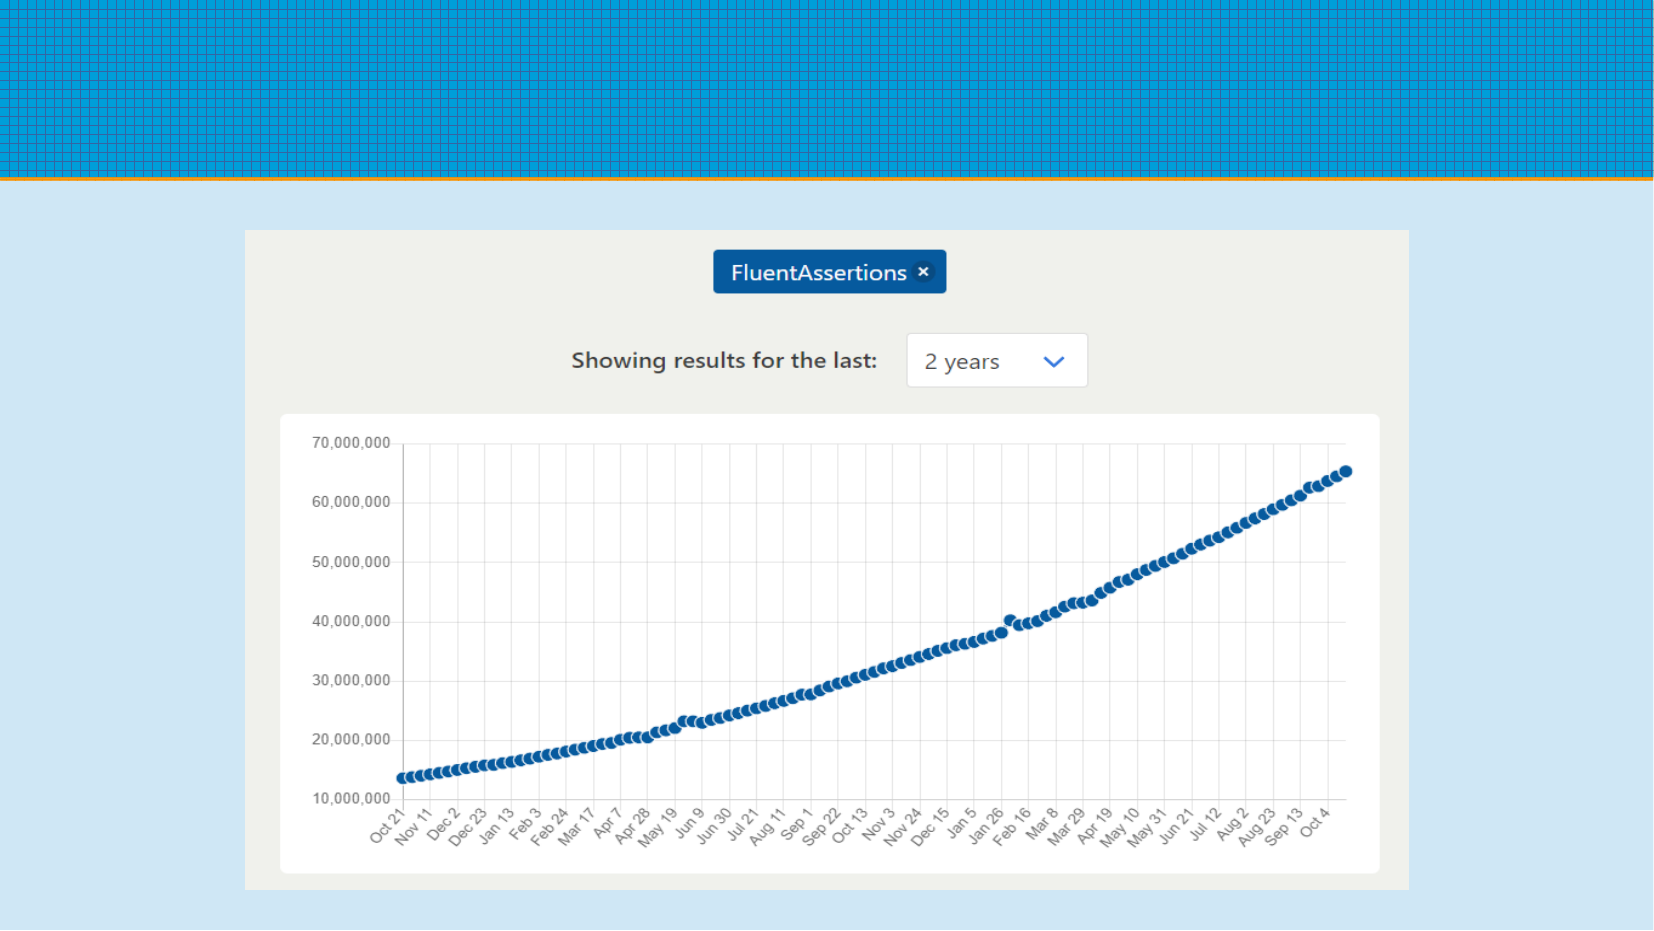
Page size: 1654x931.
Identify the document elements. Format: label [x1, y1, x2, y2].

picture [245, 230, 1409, 890]
